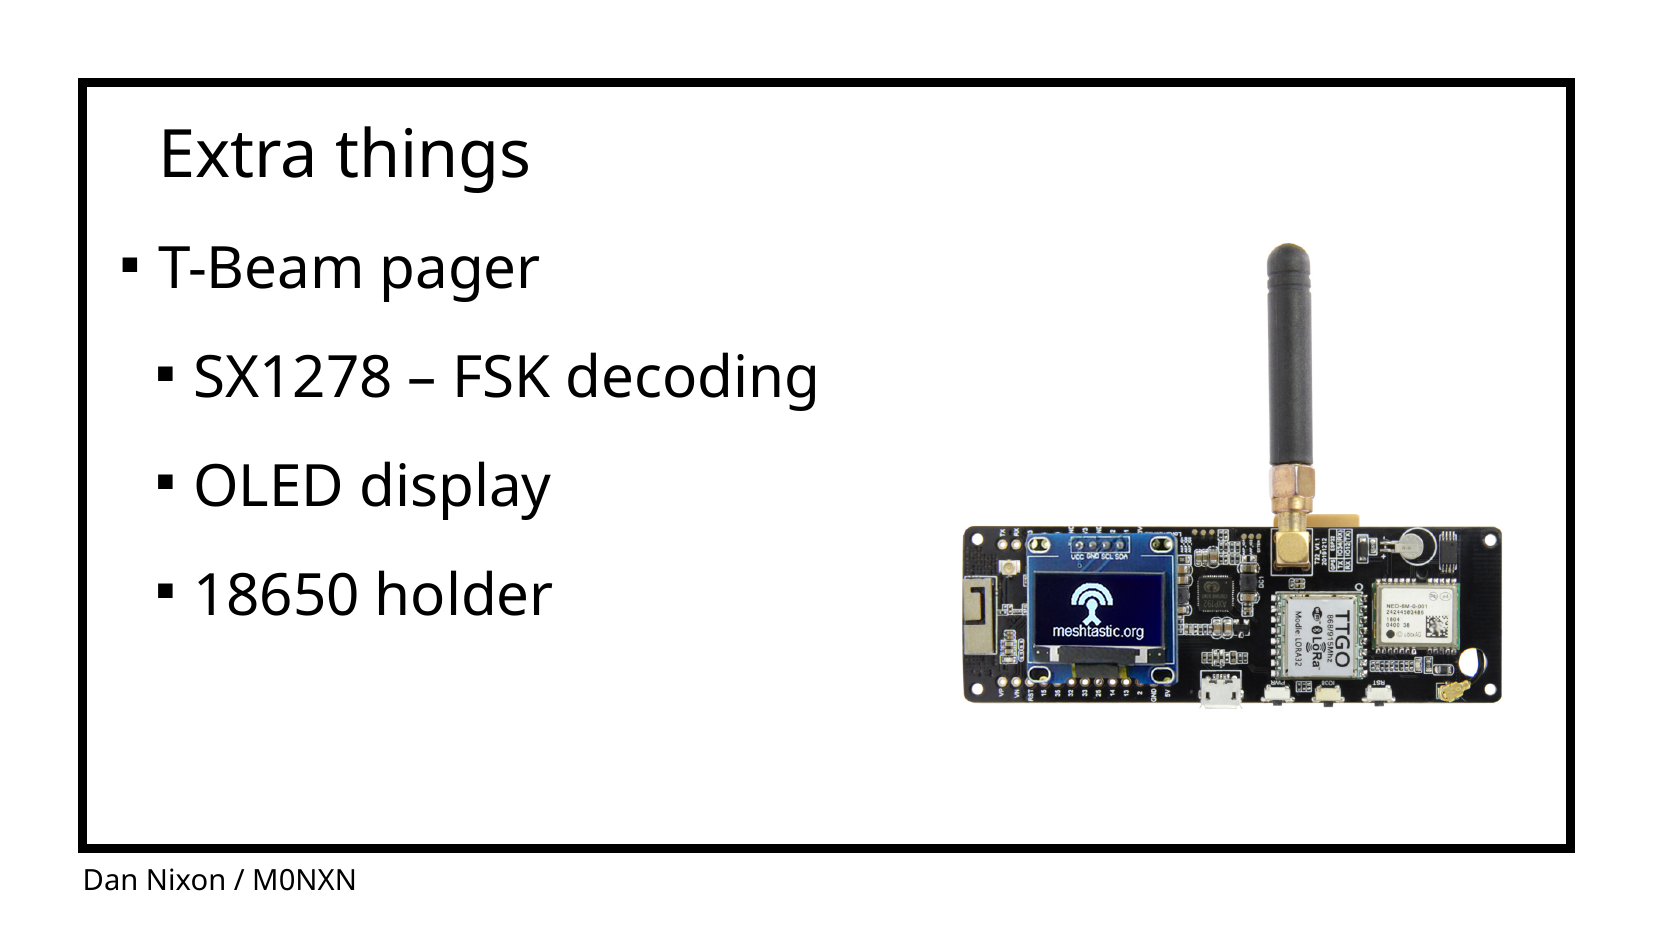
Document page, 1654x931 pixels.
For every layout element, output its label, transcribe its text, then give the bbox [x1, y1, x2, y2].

picture [939, 183, 1524, 768]
subtitle Extra things T-Beam pager SX1278 – FSK decoding OLED display 18650 holder [82, 82, 1571, 849]
